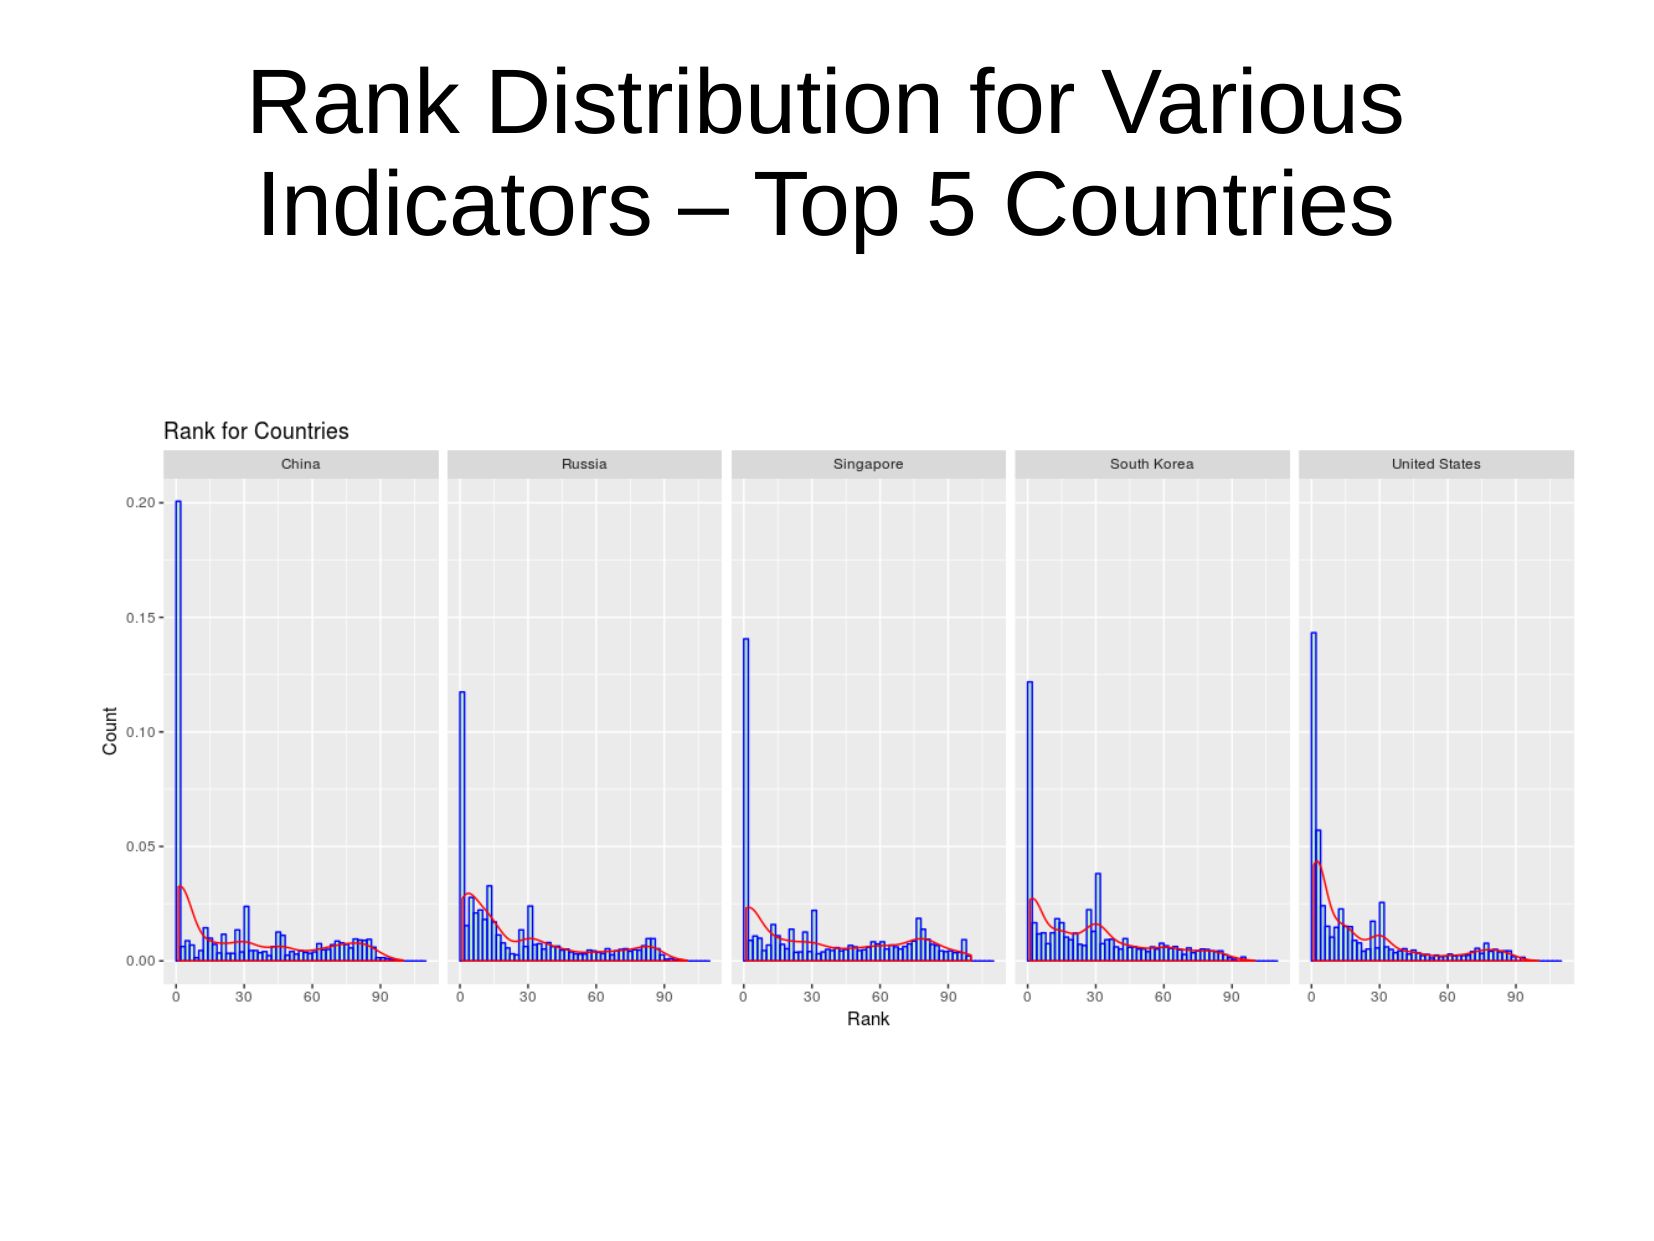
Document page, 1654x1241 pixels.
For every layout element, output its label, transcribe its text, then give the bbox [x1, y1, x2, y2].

title Rank Distribution for Various Indicators – Top 5 Countries [82, 49, 1571, 257]
picture [94, 413, 1583, 1034]
